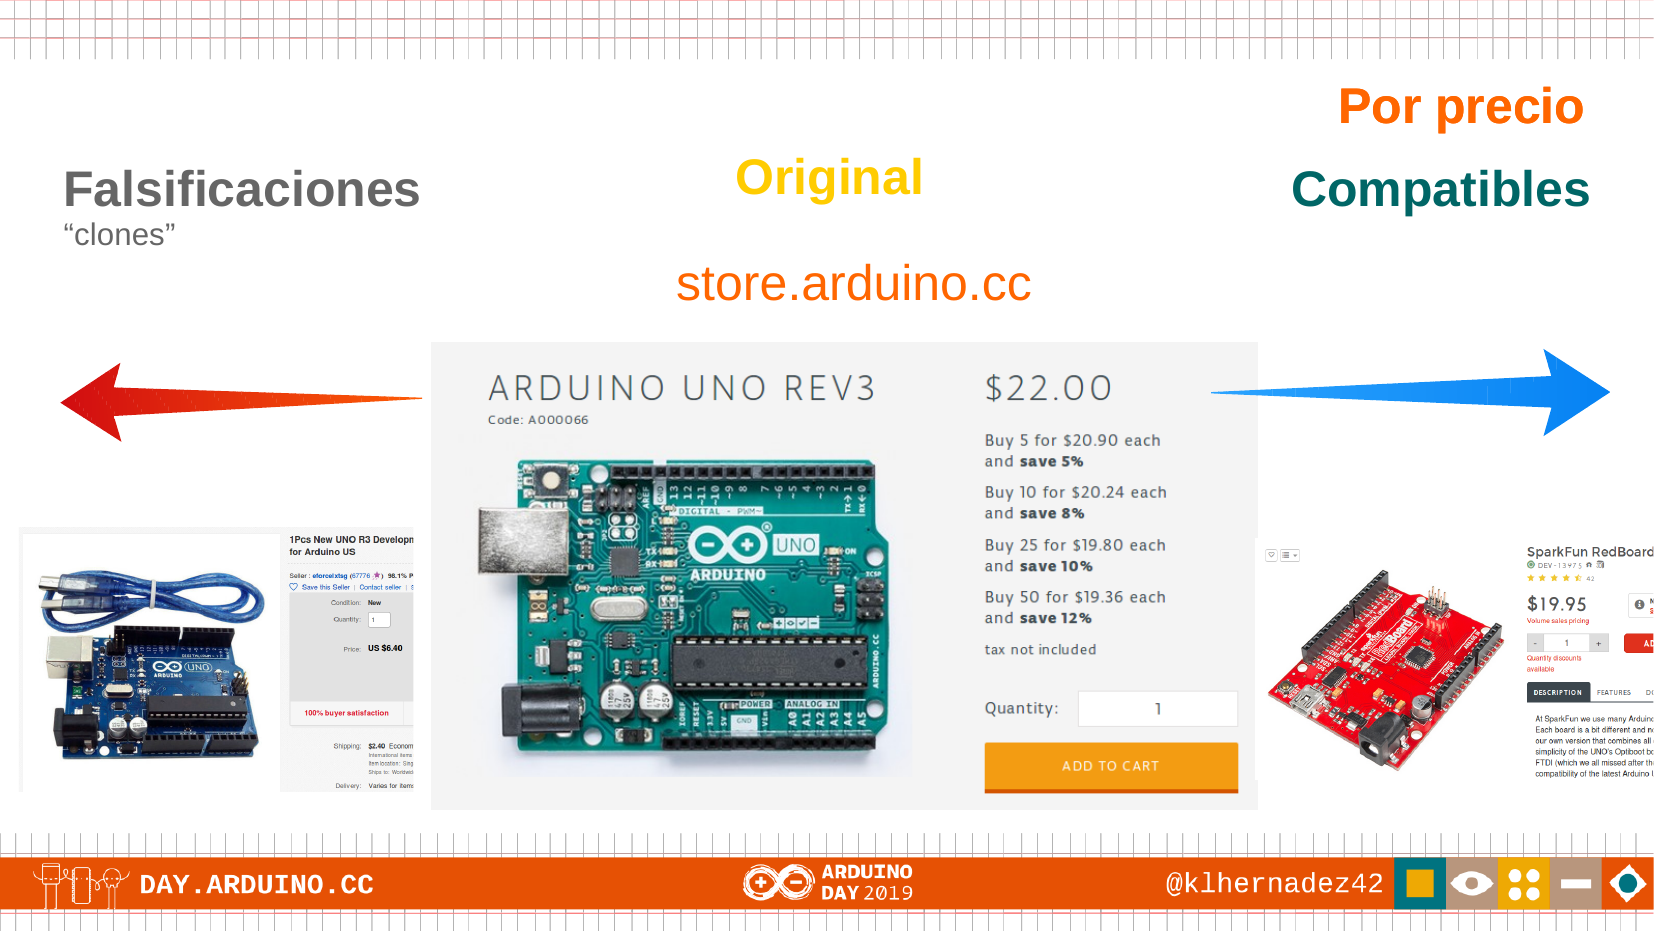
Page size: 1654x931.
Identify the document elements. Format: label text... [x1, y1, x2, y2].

text_box Compatibles [1276, 153, 1607, 225]
text_box Falsificaciones “clones” [48, 153, 438, 259]
picture [0, 0, 1654, 931]
text_box store.arduino.cc [661, 248, 1104, 375]
text_box Por precio [1323, 71, 1601, 142]
text_box Original [720, 142, 940, 213]
